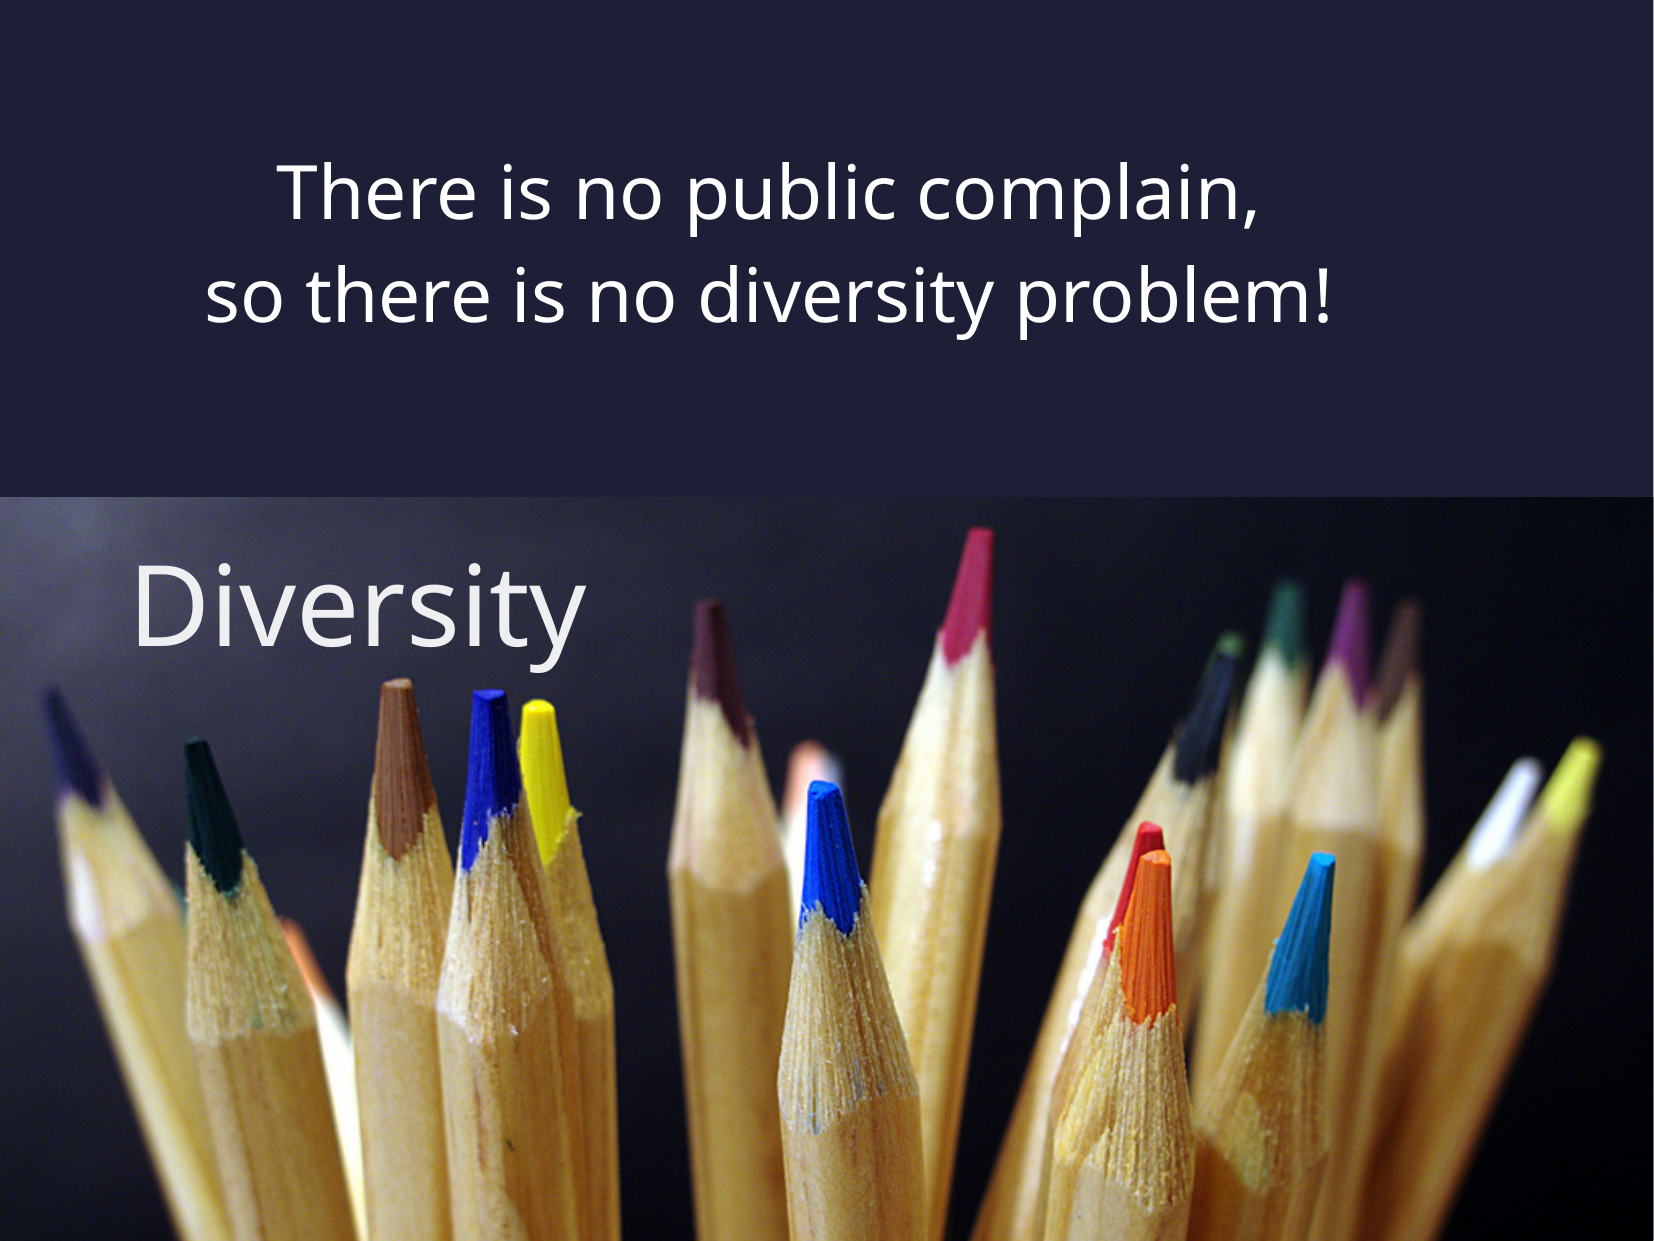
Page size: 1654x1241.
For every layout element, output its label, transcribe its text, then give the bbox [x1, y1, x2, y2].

text_box Diversity [113, 519, 650, 660]
text_box There is no public complain, so there is no diversity problem! [189, 132, 1578, 398]
picture [0, 497, 1654, 1241]
